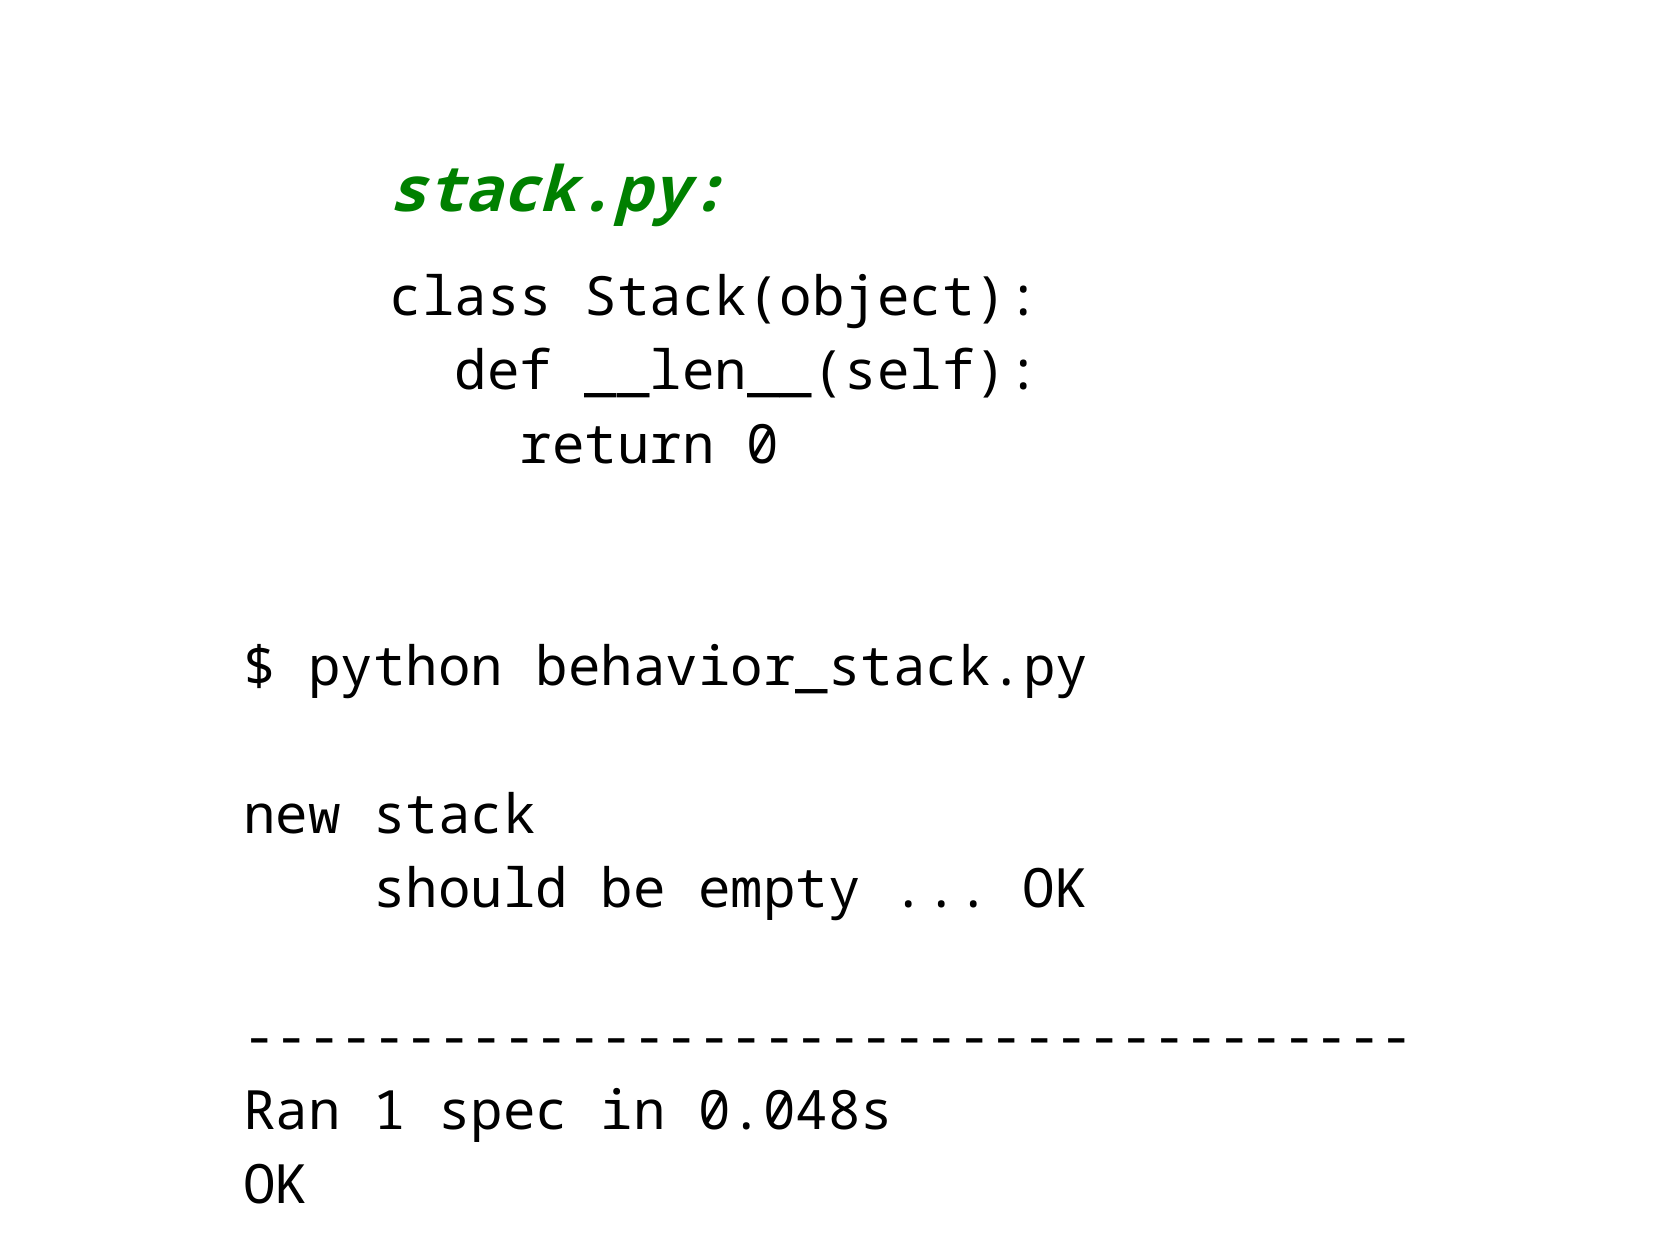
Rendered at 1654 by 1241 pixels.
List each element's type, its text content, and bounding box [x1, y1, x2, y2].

text_box $ python behavior_stack.py new stack should be empty ... OK ------------------------------------ Ran 1 spec in 0.048s OK [228, 546, 1654, 1192]
text_box stack.py: class Stack(object): def __len__(self): return 0 [375, 136, 1163, 513]
